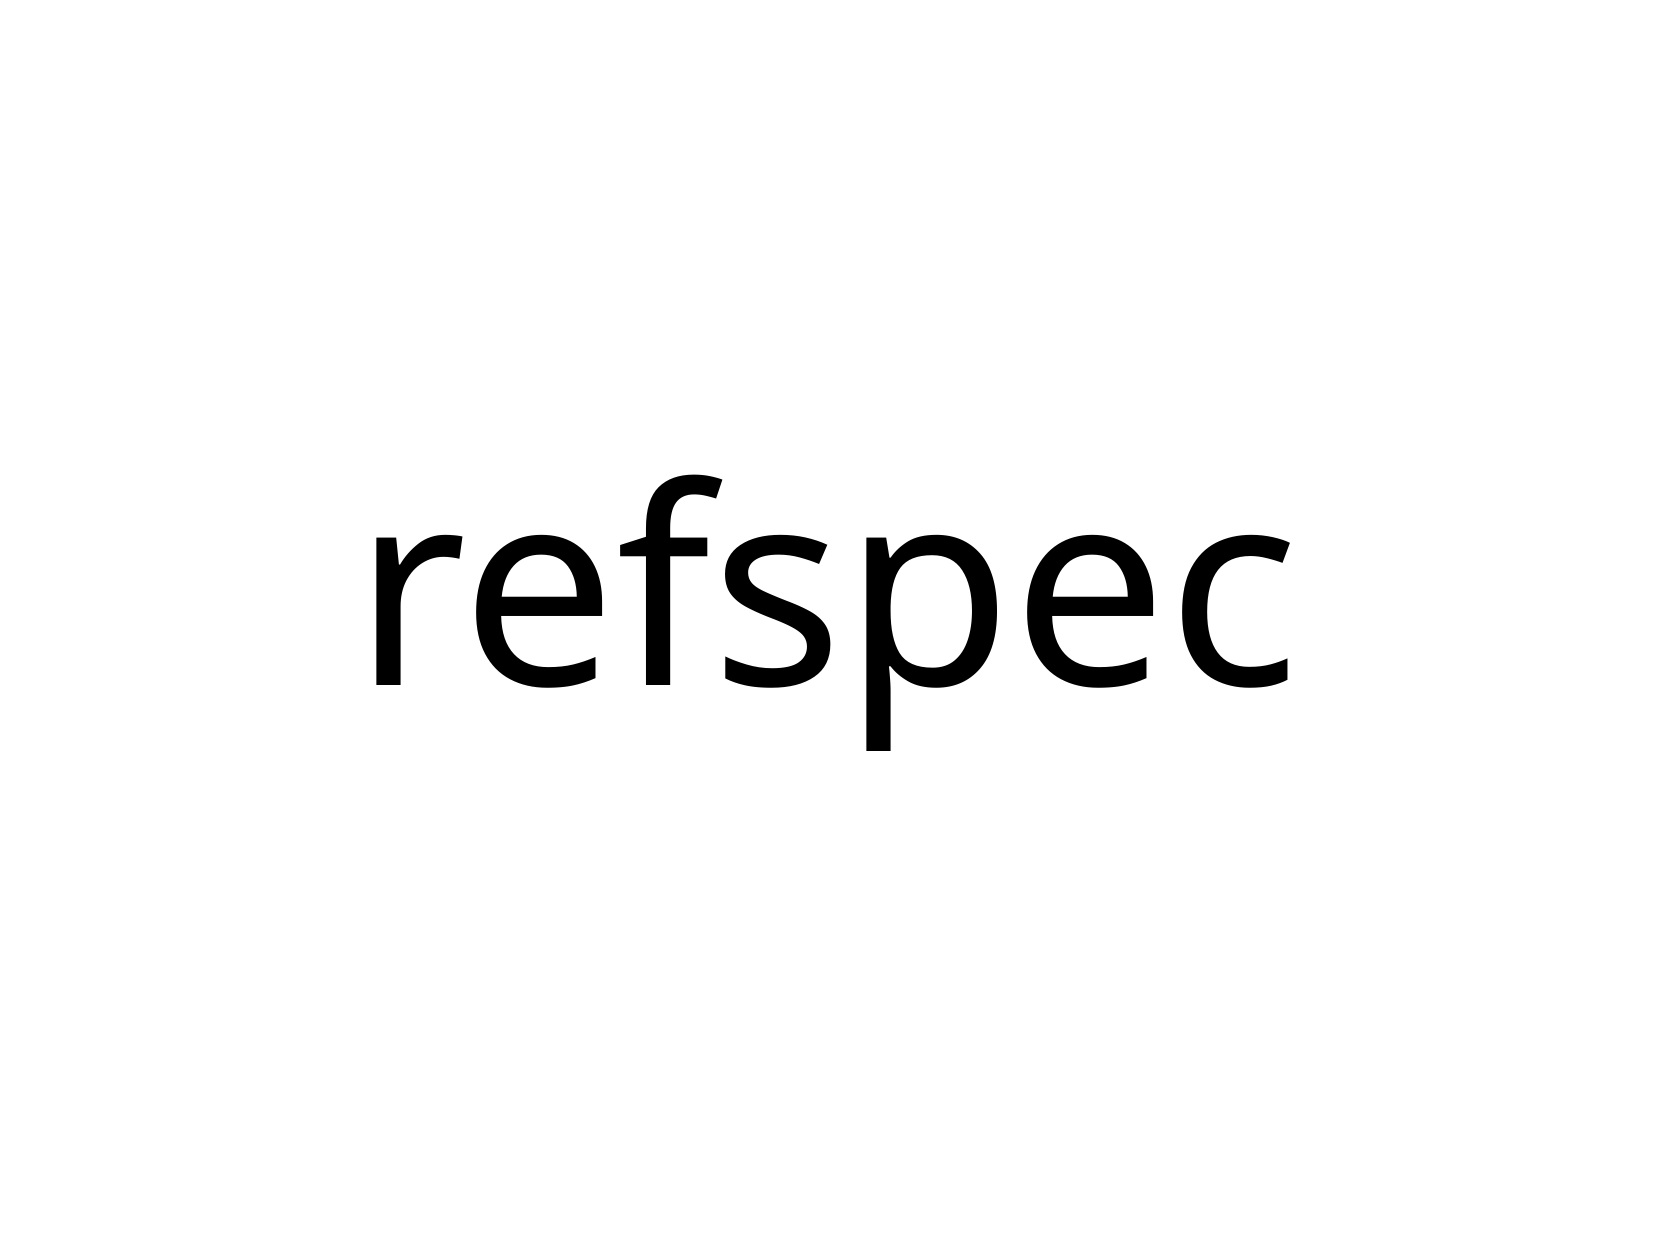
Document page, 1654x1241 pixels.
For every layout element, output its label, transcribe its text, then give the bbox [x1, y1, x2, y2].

subtitle refspec [82, 56, 1571, 1102]
